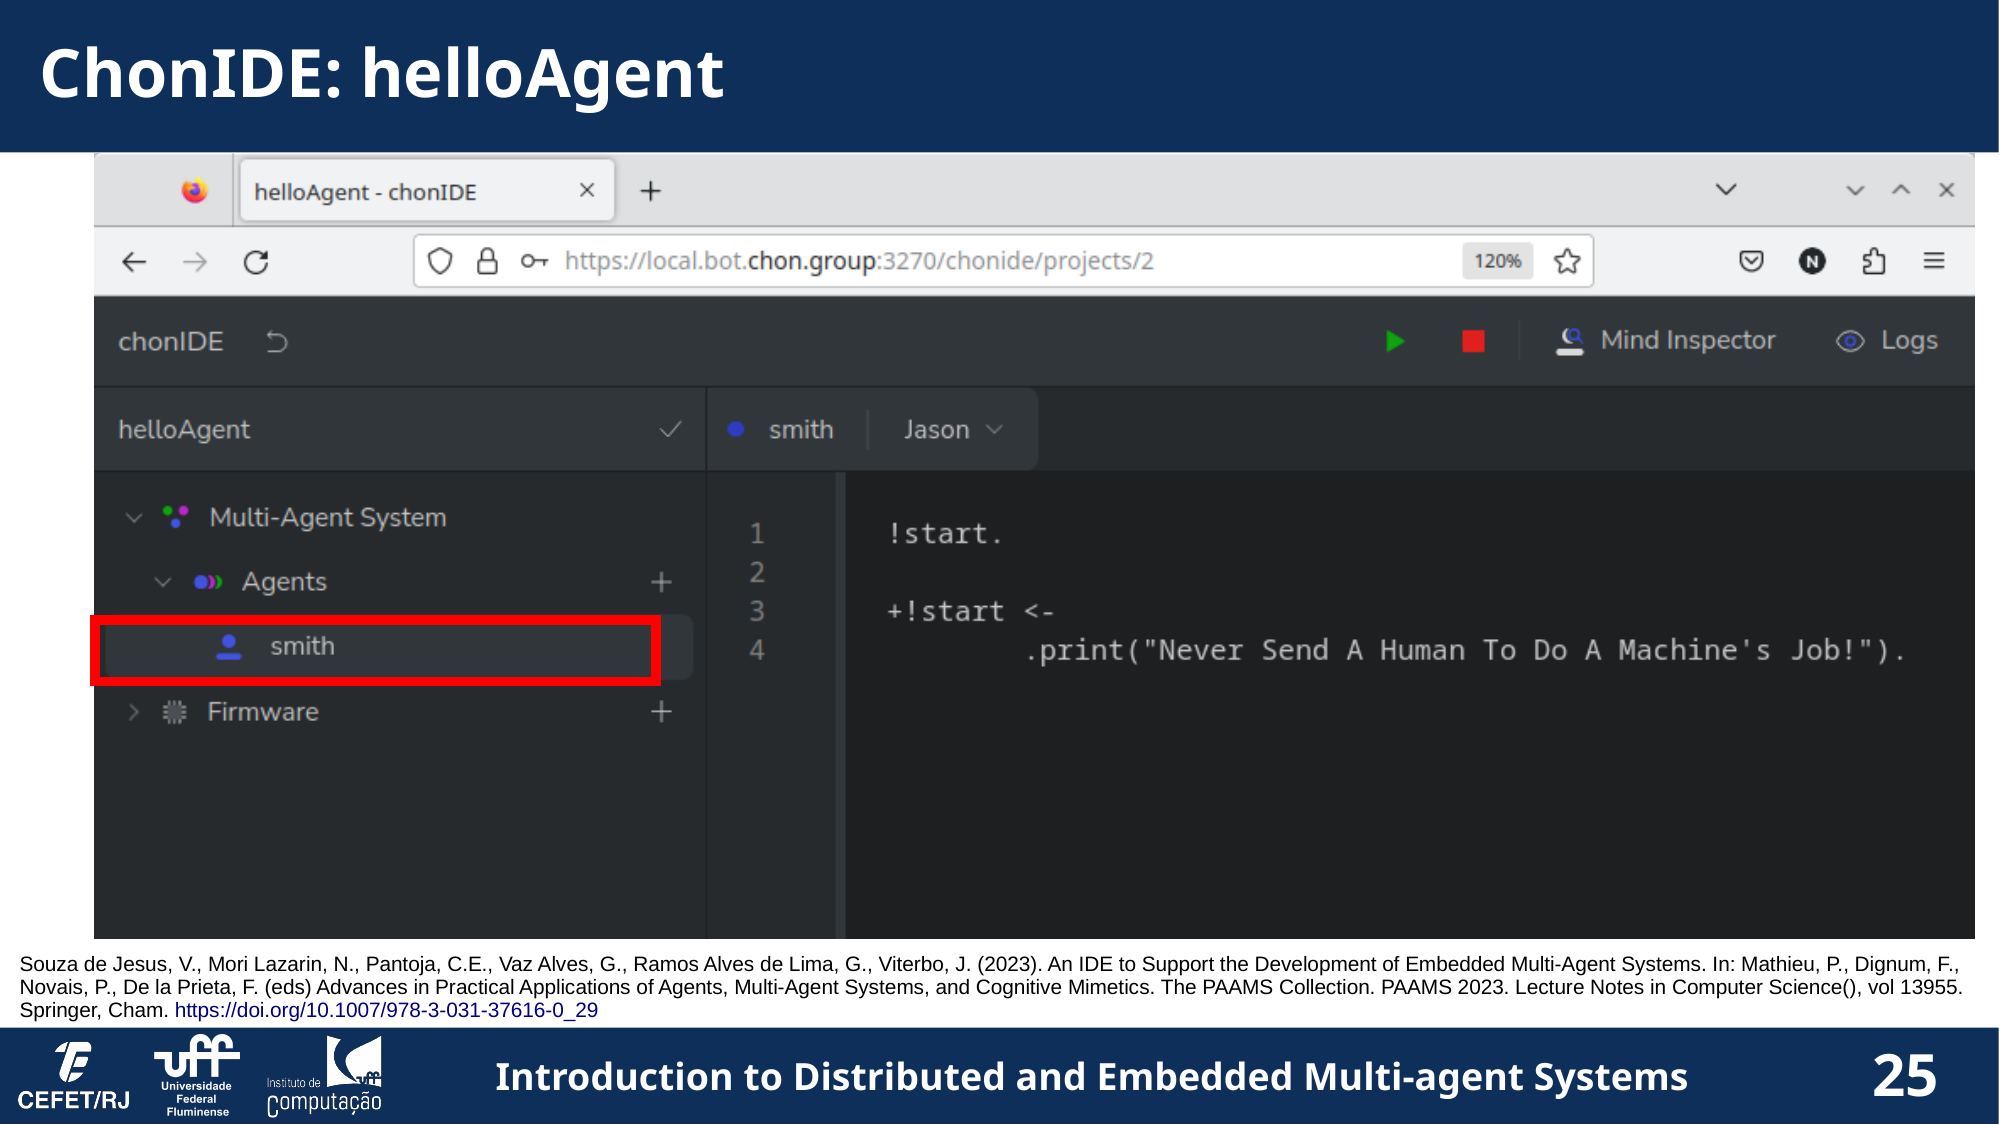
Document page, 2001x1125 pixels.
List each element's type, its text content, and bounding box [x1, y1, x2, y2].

picture [265, 1033, 383, 1118]
picture [18, 1030, 129, 1125]
picture [100, 625, 651, 677]
text_box ChonIDE: helloAgent [25, 23, 1998, 116]
text_box Souza de Jesus, V., Mori Lazarin, N., Pantoja, C.E., Vaz Alves, G., Ramos Alves de Lima, G., Viterbo, J. (2023). An IDE to Support the Development of Embedded Multi-Agent Systems. In: Mathieu, P., Dignum, F., Novais, P., De la Prieta, F. (eds) Advances in Practical Applications of Agents, Multi-Agent Systems, and Cognitive Mimetics. The PAAMS Collection. PAAMS 2023. Lecture Notes in Computer Science(), vol 13955. Springer, Cham. https://doi.org/10.1007/978-3-031-37616-0_29 [4, 944, 1979, 1030]
picture [153, 1033, 241, 1121]
picture [94, 153, 1975, 939]
